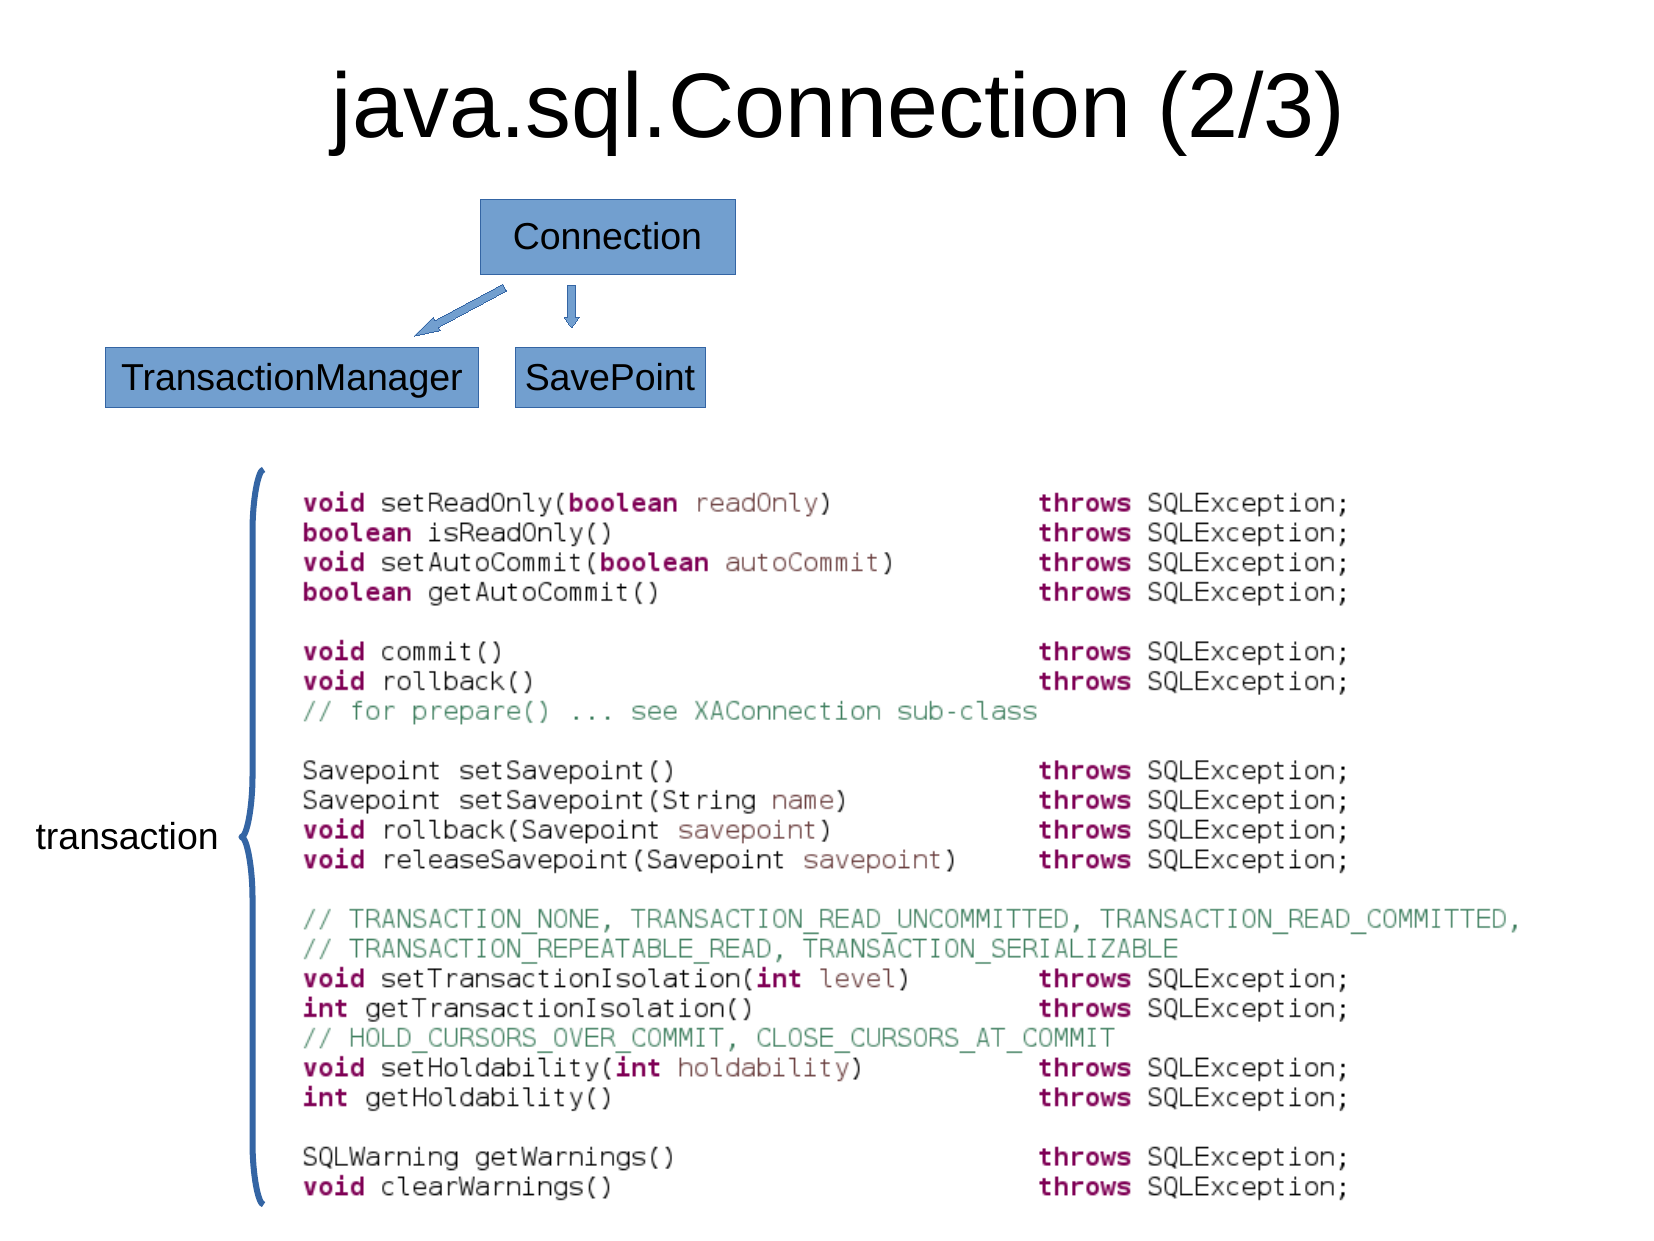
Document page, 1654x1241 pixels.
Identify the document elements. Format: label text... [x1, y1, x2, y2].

text_box Connection [480, 199, 736, 275]
title java.sql.Connection (2/3) [82, 2, 1571, 210]
text_box TransactionManager [105, 347, 479, 408]
text_box [564, 285, 580, 328]
picture [284, 490, 1531, 1205]
text_box transaction [20, 808, 234, 866]
text_box [414, 284, 507, 337]
text_box SavePoint [515, 347, 706, 408]
